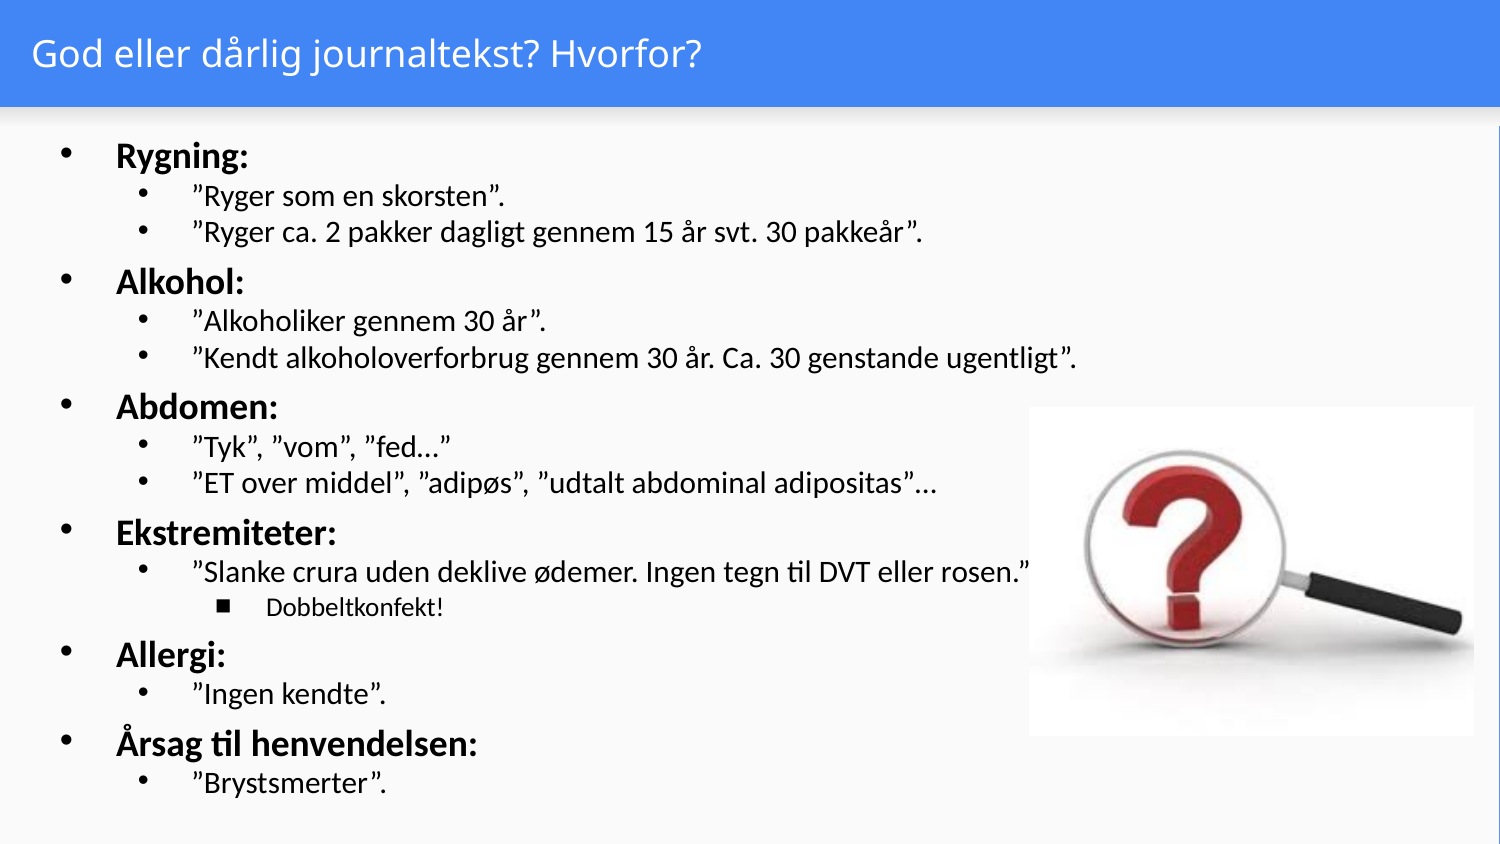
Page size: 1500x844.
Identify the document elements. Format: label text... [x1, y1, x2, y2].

text_box Rygning: ”Ryger som en skorsten”. ”Ryger ca. 2 pakker dagligt gennem 15 år svt. 30 pakkeår”. Alkohol: ”Alkoholiker gennem 30 år”. ”Kendt alkoholoverforbrug gennem 30 år. Ca. 30 genstande ugentligt”. Abdomen: ”Tyk”, ”vom”, ”fed…” ”ET over middel”, ”adipøs”, ”udtalt abdominal adipositas”… Ekstremiteter: ”Slanke crura uden deklive ødemer. Ingen tegn til DVT eller rosen.” Dobbeltkonfekt! Allergi: ”Ingen kendte”. Årsag til henvendelsen: ”Brystsmerter”. [26, 128, 1484, 814]
title God eller dårlig journaltekst? Hvorfor? [16, 2, 1464, 102]
